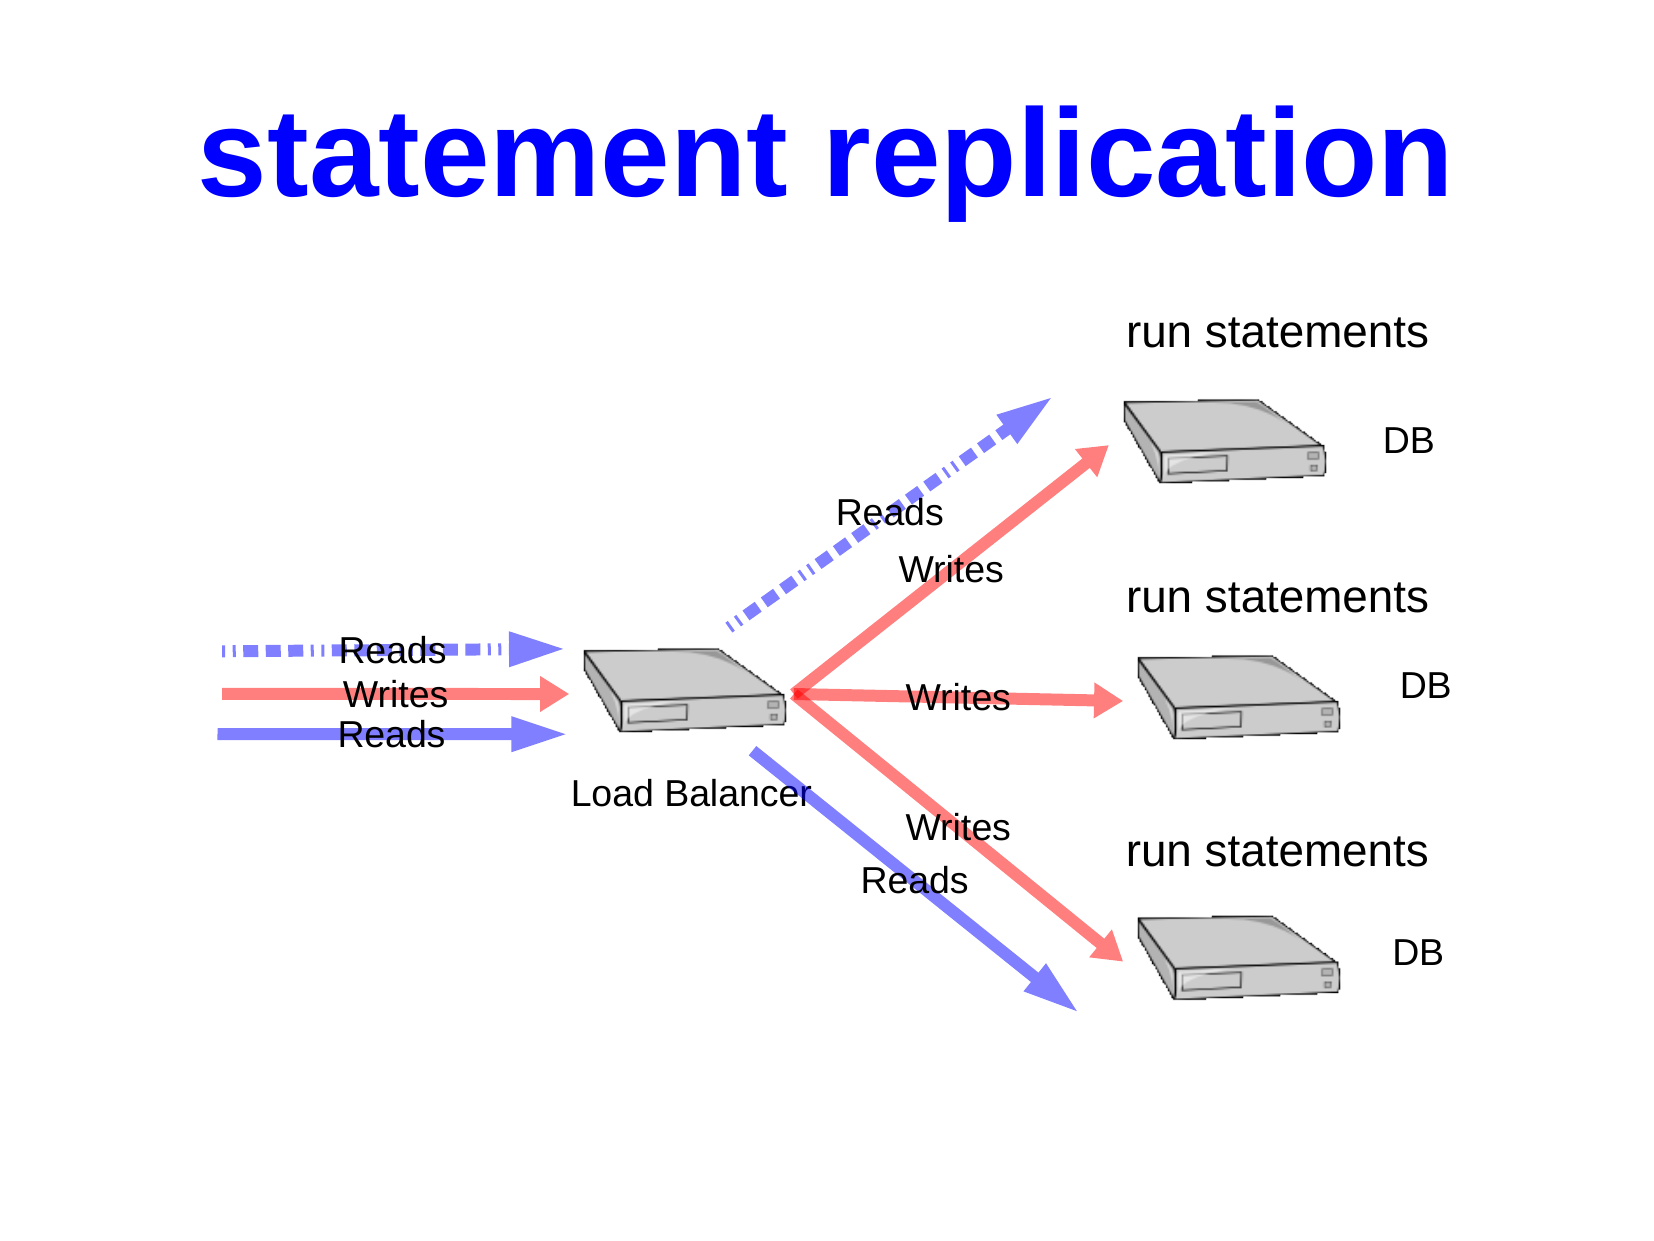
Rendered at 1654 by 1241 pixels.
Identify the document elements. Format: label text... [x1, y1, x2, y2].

text_box DB [1384, 657, 1467, 721]
text_box run statements [1111, 298, 1449, 365]
text_box DB [1377, 923, 1460, 981]
text_box run statements [1111, 817, 1449, 884]
text_box DB [1368, 412, 1450, 470]
text_box Load Balancer [556, 765, 827, 822]
picture [1122, 630, 1348, 809]
text_box Load Balancer [782, 765, 827, 802]
text_box run statements [1111, 563, 1449, 630]
title statement replication [82, 49, 1571, 257]
picture [1108, 337, 1334, 553]
picture [1122, 884, 1348, 1070]
picture [568, 586, 794, 765]
